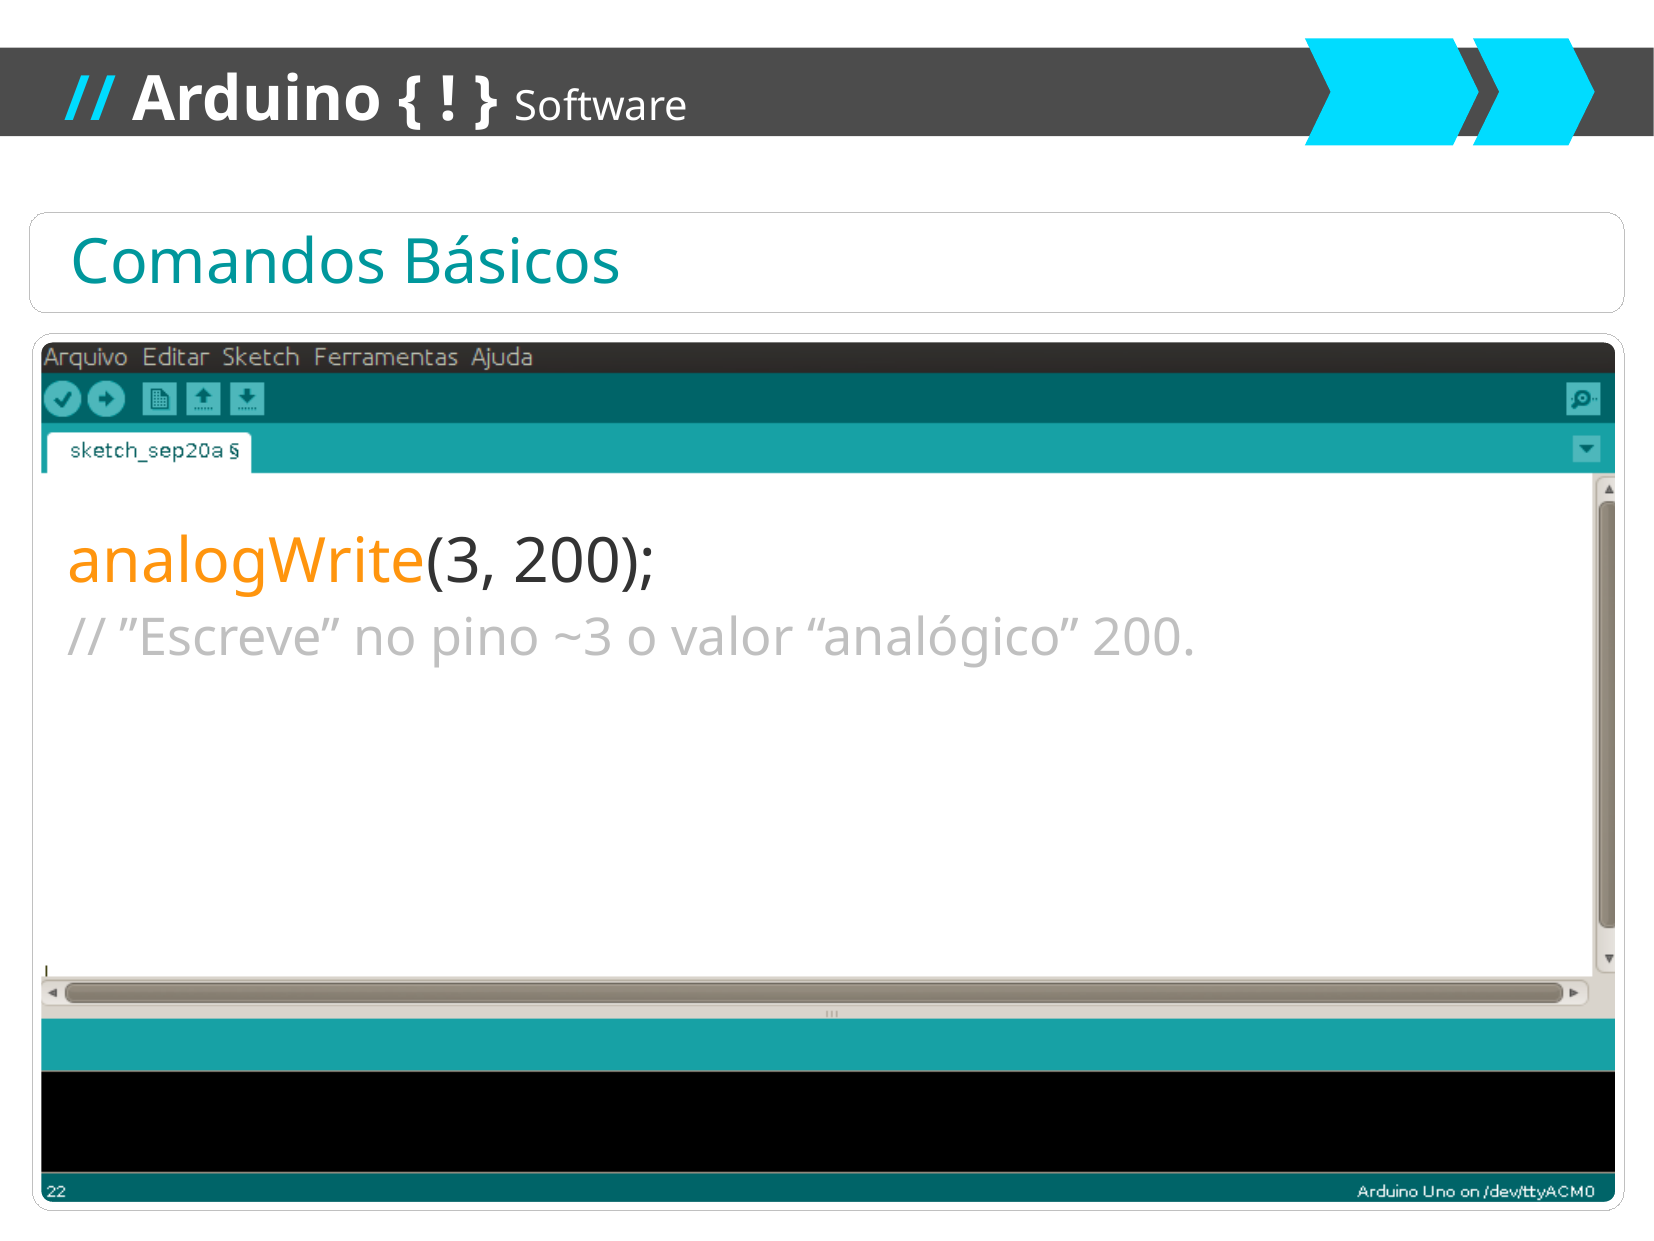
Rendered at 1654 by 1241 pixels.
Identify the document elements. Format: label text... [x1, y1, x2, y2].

text_box [722, 38, 1654, 146]
picture [42, 343, 1615, 1201]
text_box [29, 212, 1625, 313]
text_box analogWrite(3, 200); // ”Escreve” no pino ~3 o valor “analógico” 200. [53, 507, 1298, 740]
text_box Comandos Básicos [55, 313, 651, 319]
text_box // Arduino { ! } Software [49, 32, 722, 144]
text_box [0, 47, 49, 137]
